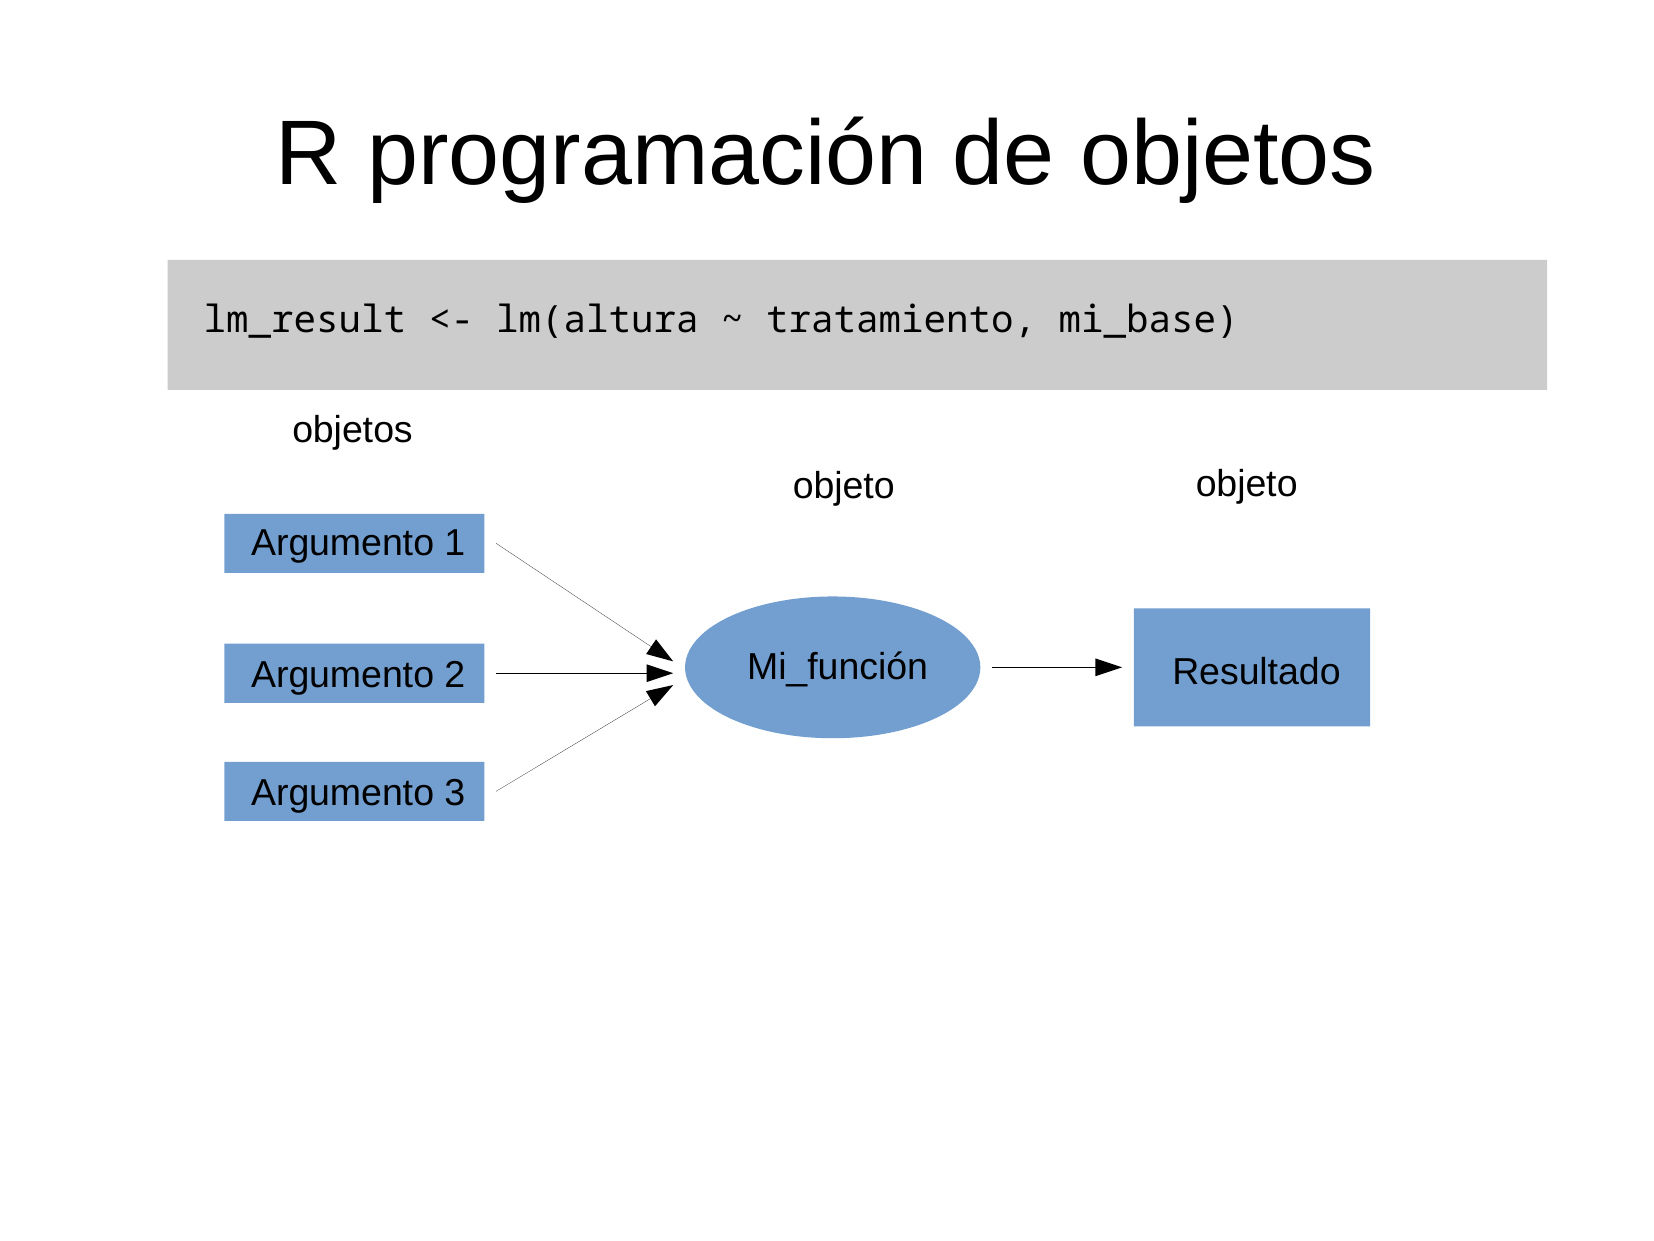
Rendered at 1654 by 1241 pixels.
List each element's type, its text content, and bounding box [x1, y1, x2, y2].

text_box [224, 643, 485, 703]
text_box [1133, 608, 1371, 727]
title R programación de objetos [82, 49, 1571, 257]
text_box objetos [277, 401, 428, 459]
text_box [167, 259, 1548, 390]
text_box [224, 513, 485, 573]
text_box Argumento 1 [236, 513, 481, 571]
text_box [224, 761, 485, 821]
text_box Mi_función [732, 637, 943, 695]
text_box Argumento 3 [236, 764, 481, 869]
text_box [685, 596, 981, 739]
text_box Argumento 2 [236, 645, 481, 703]
text_box objeto [1181, 454, 1313, 512]
text_box lm_result <- lm(altura ~ tratamiento, mi_base) [189, 284, 1441, 386]
text_box Resultado [1157, 643, 1356, 701]
text_box objeto [778, 456, 910, 514]
